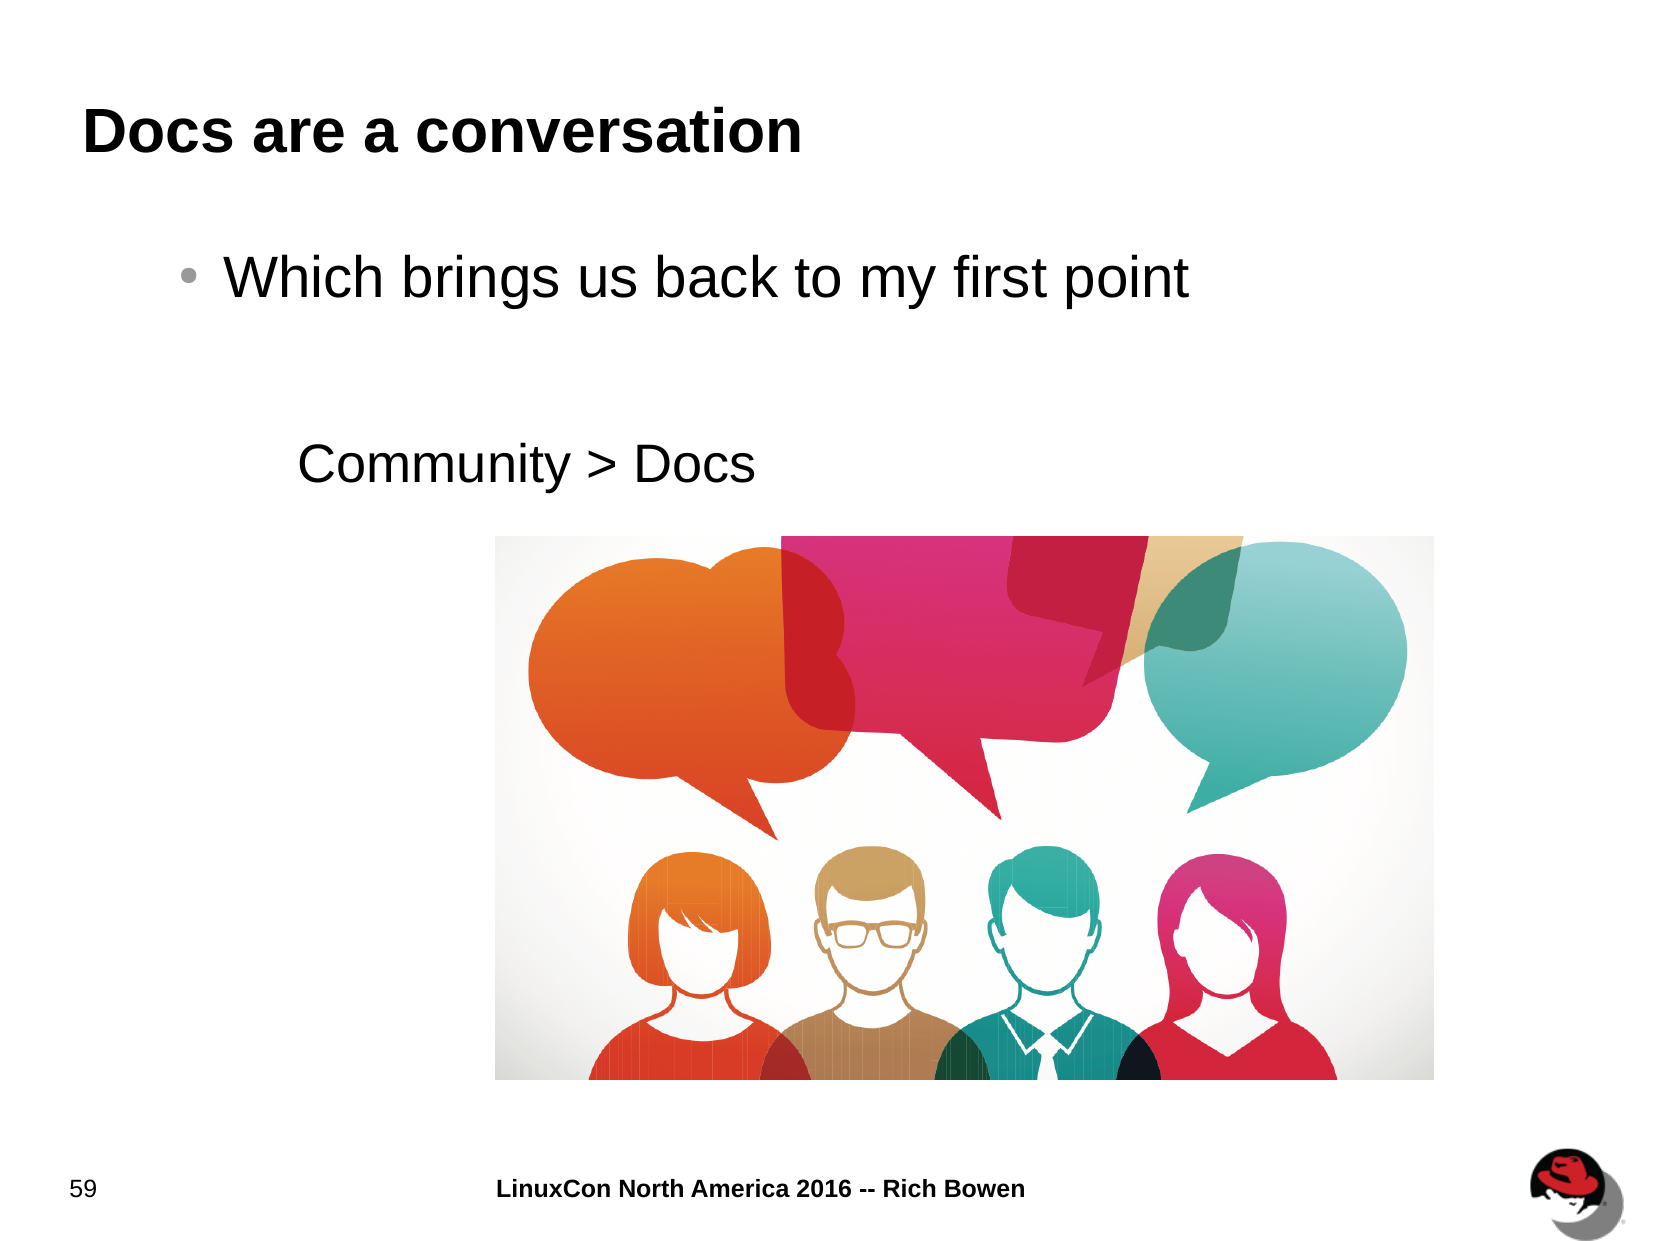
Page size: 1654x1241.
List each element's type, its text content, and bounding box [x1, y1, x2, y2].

title Docs are a conversation [82, 37, 1571, 226]
picture [495, 536, 1434, 1081]
picture [1529, 1146, 1613, 1224]
list Which brings us back to my first point Community > Docs [86, 244, 1576, 1039]
